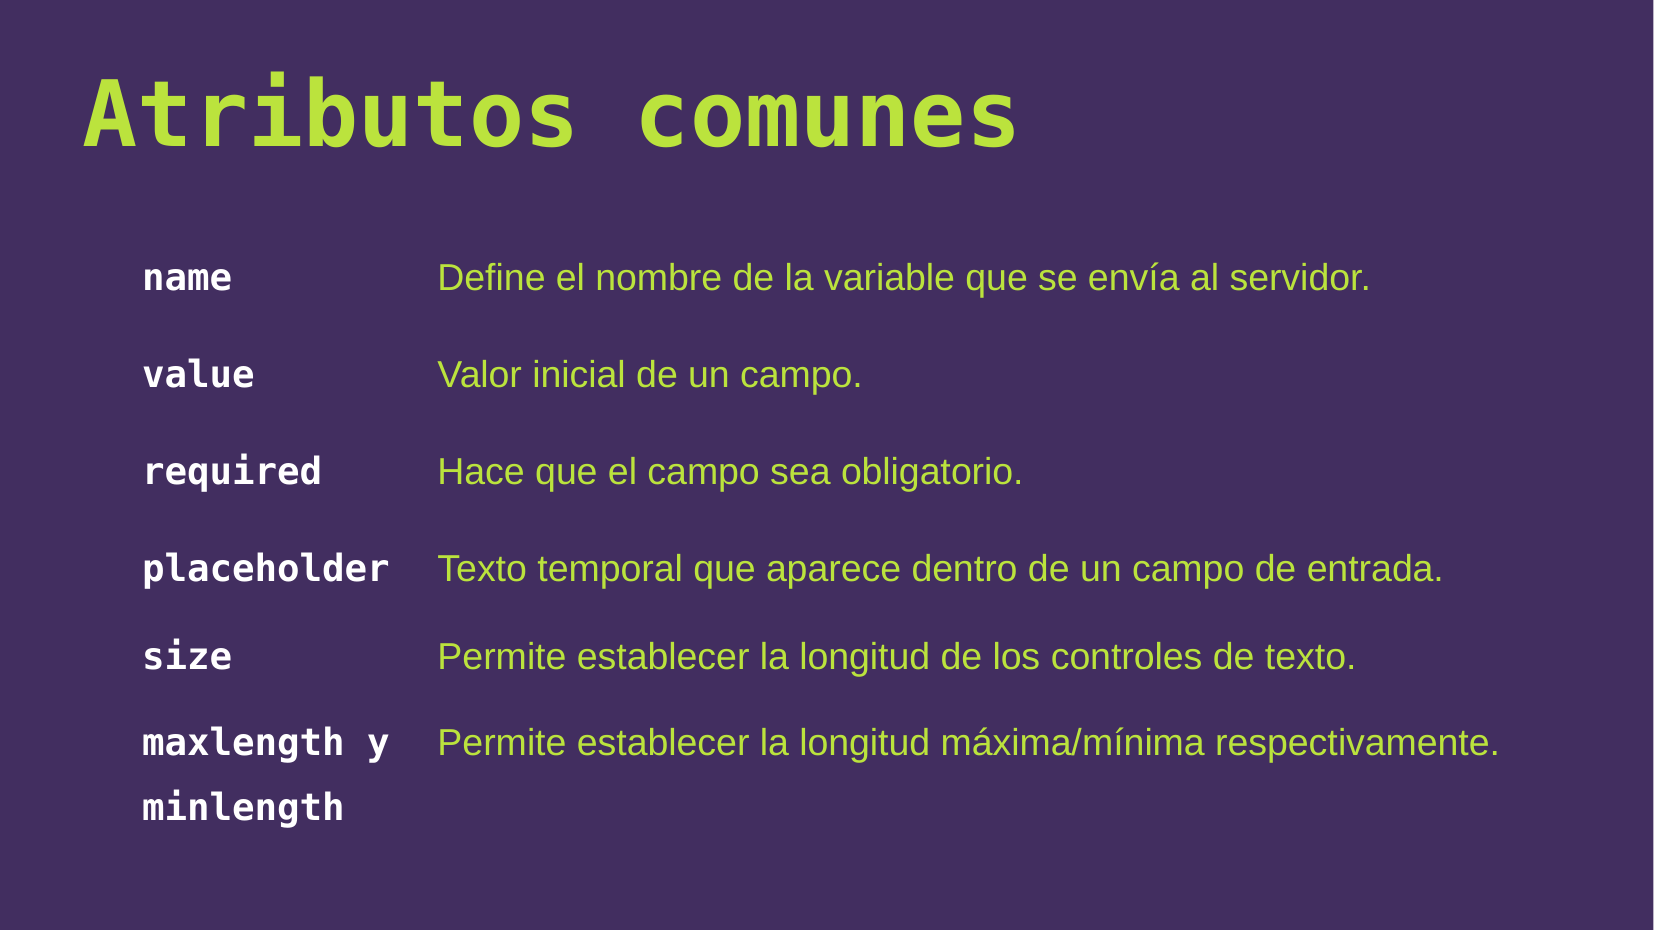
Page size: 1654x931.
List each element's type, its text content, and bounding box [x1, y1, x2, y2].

subtitle name Define el nombre de la variable que se envía al servidor. value Valor inicial de un campo. required Hace que el campo sea obligatorio. placeholder Texto temporal que aparece dentro de un campo de entrada. size Permite establecer la longitud de los controles de texto. maxlength y Permite establecer la longitud máxima/mínima respectivamente. minlength [142, 214, 1512, 841]
title Atributos comunes [82, 37, 1571, 193]
